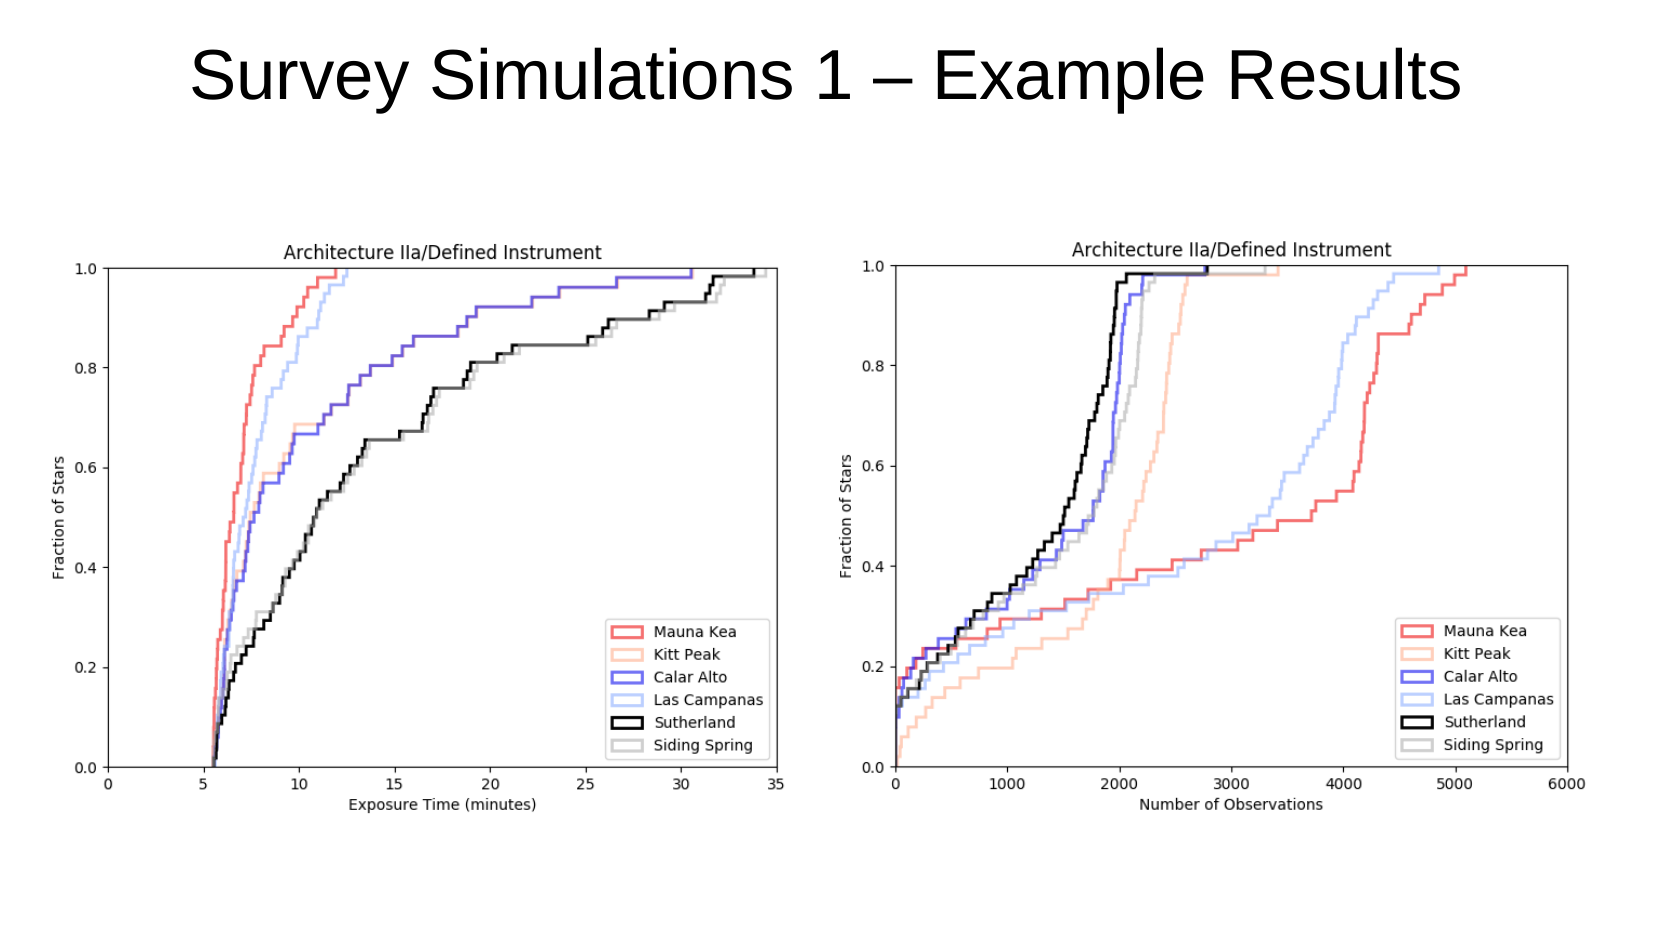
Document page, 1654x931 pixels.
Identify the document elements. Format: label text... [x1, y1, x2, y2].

title Survey Simulations 1 – Example Results [0, 0, 1654, 151]
picture [0, 187, 1654, 838]
